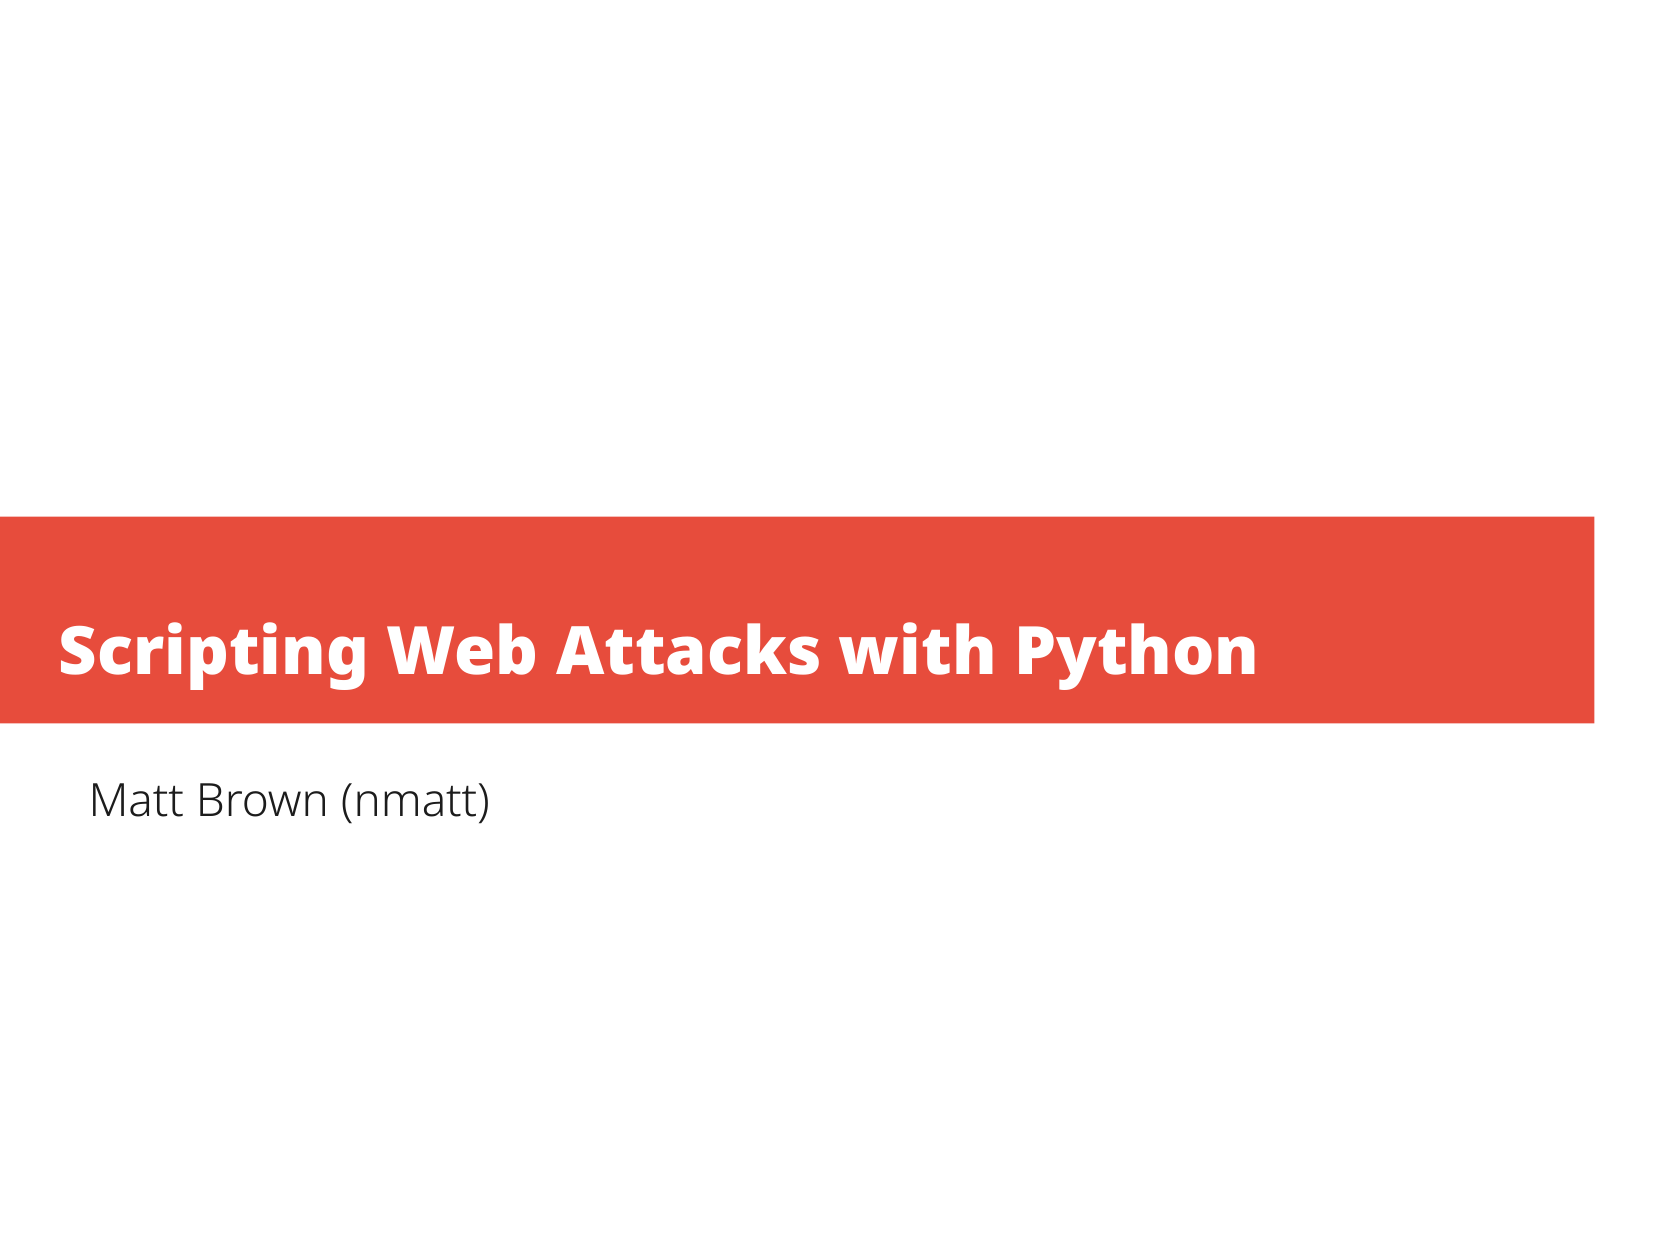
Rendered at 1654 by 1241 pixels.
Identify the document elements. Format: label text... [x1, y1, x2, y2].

subtitle Matt Brown (nmatt) [88, 767, 1595, 1182]
title Scripting Web Attacks with Python [59, 546, 1595, 694]
